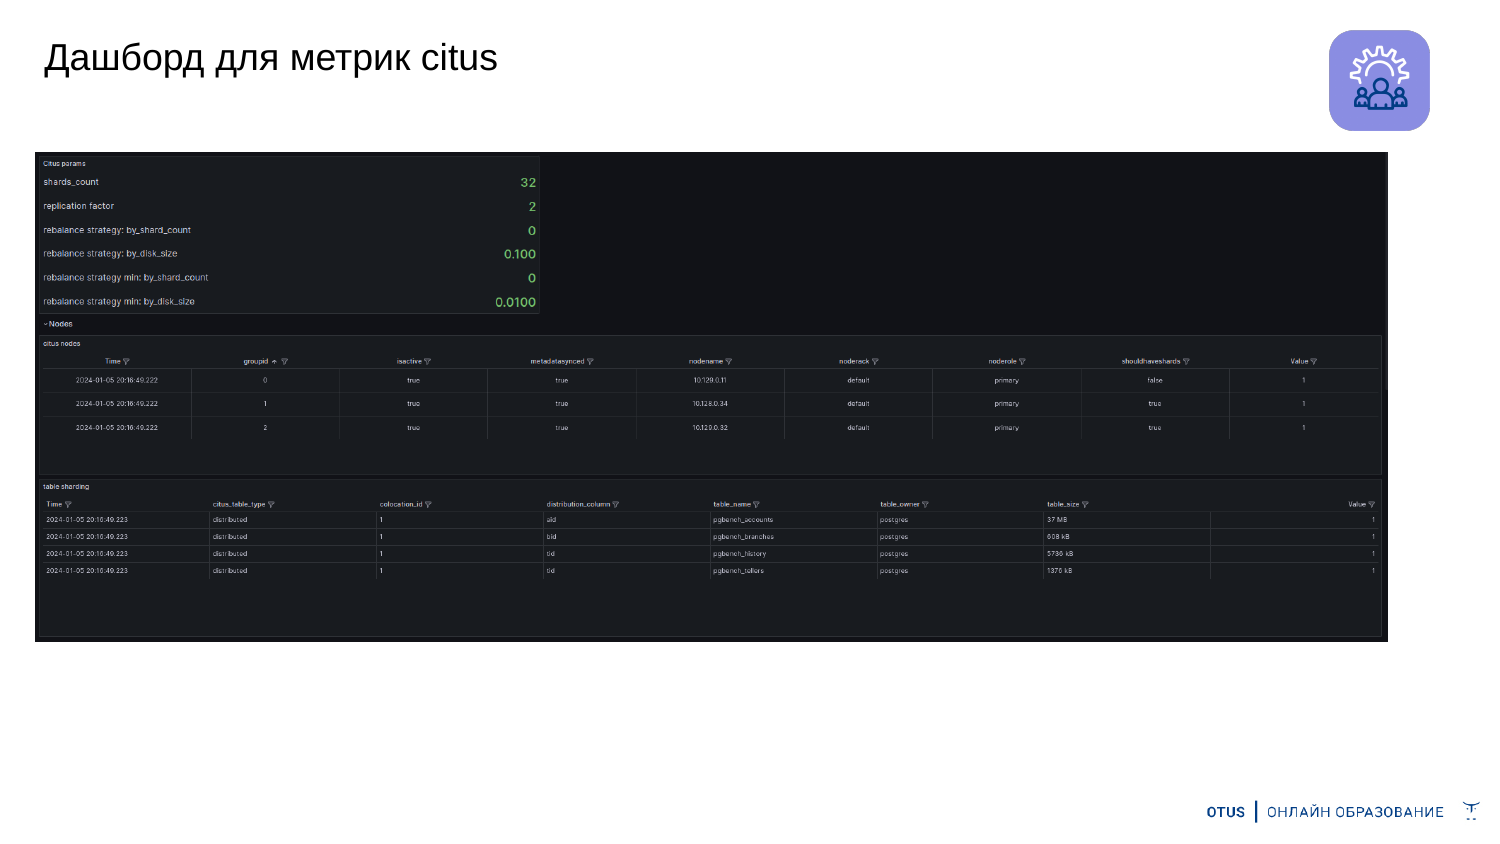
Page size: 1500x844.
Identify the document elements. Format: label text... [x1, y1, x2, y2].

picture [0, 0, 1500, 844]
text_box Дашборд для метрик citus [29, 29, 514, 87]
